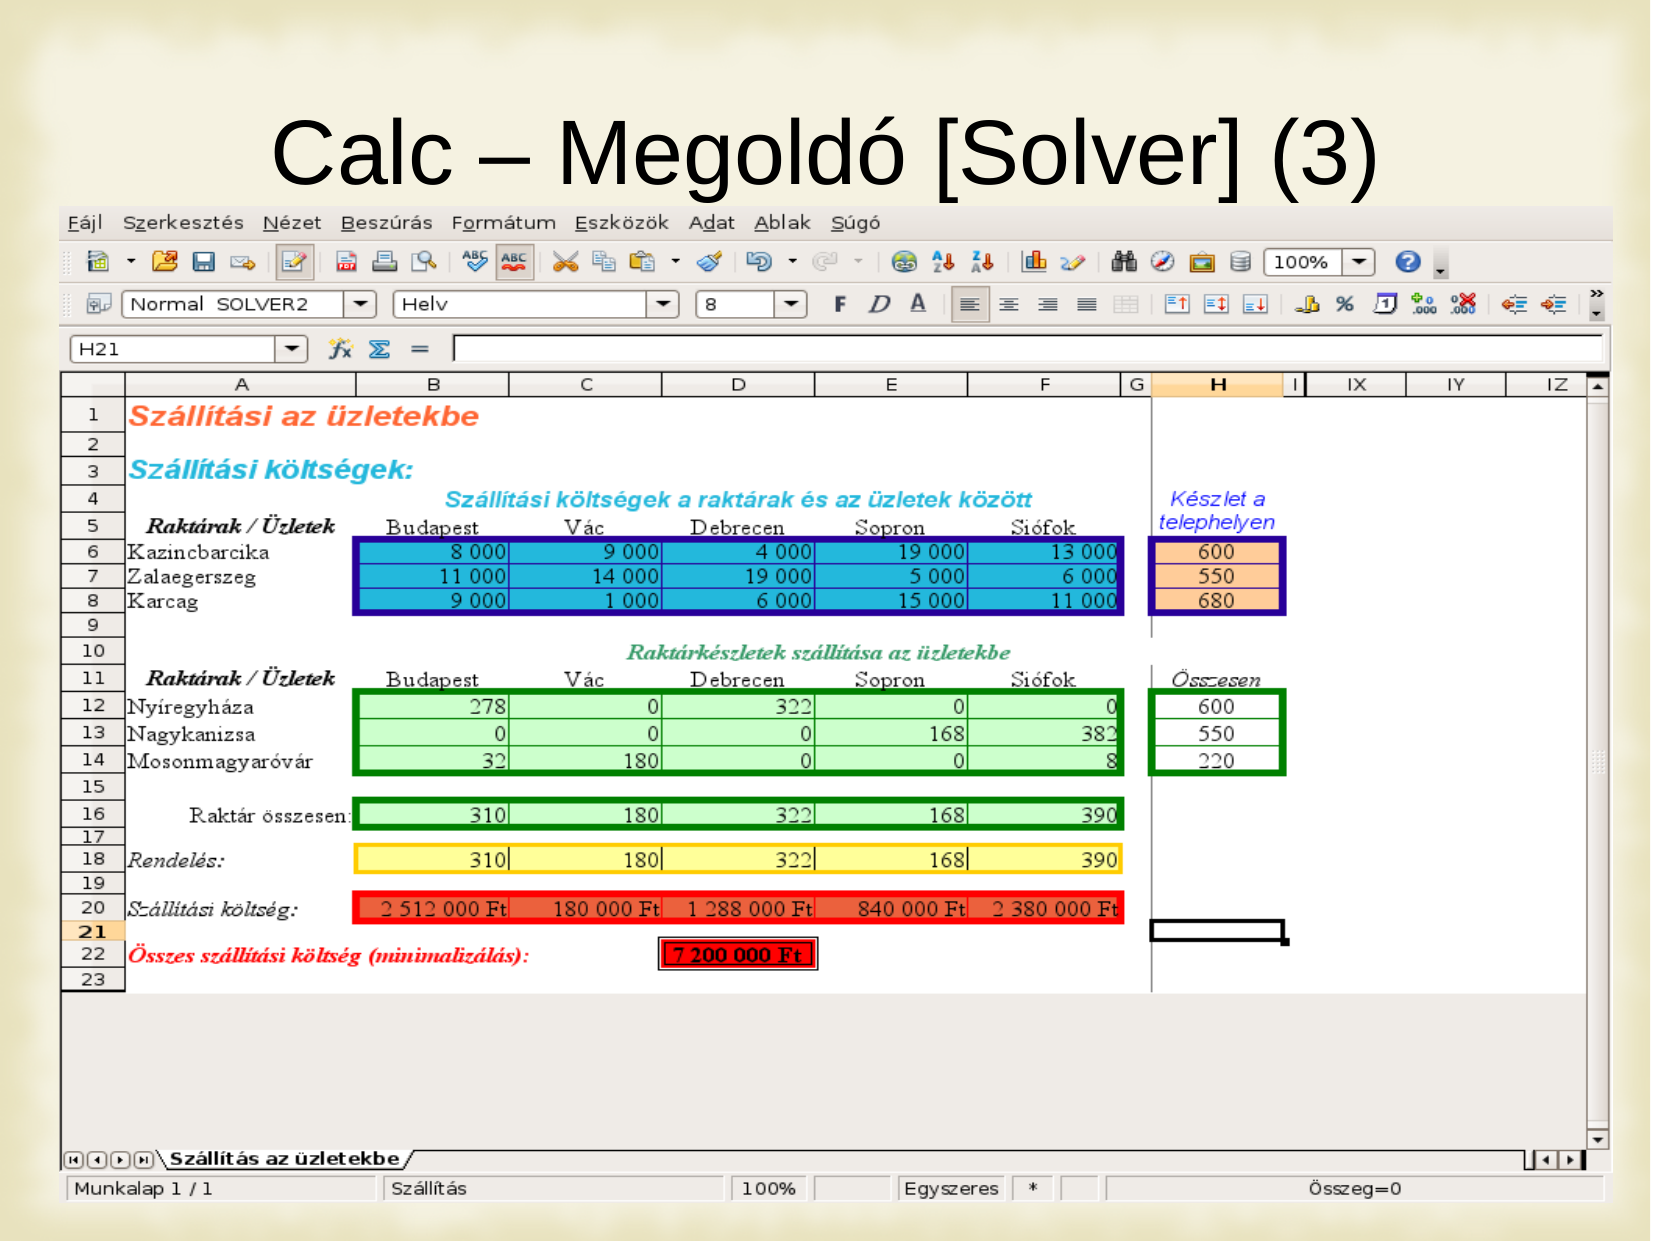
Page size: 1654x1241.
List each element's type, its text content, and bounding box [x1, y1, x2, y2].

picture [0, 0, 1651, 1241]
title Calc – Megoldó [Solver] (3) [82, 56, 1571, 250]
